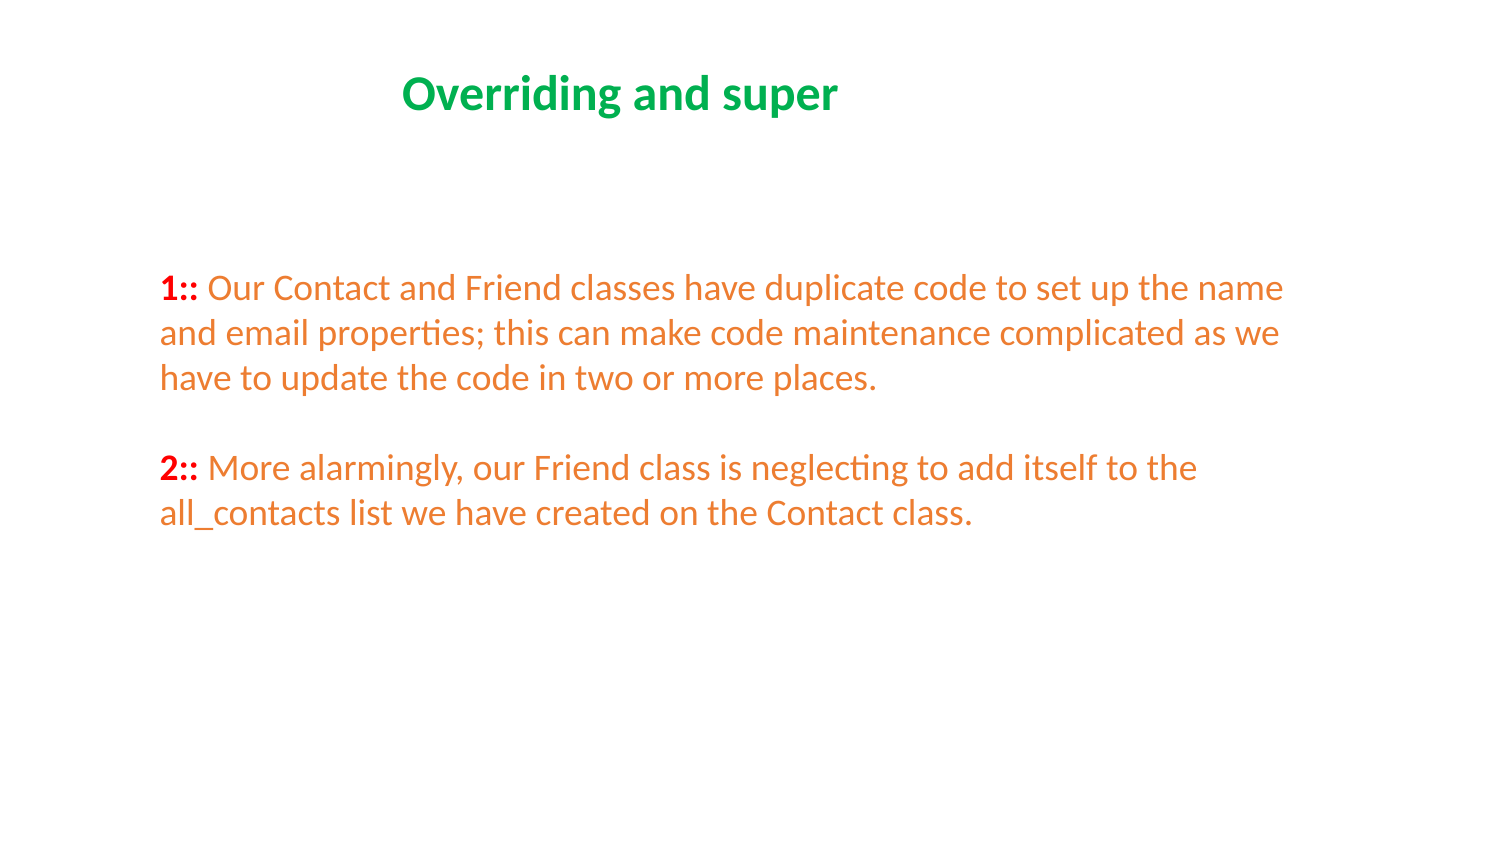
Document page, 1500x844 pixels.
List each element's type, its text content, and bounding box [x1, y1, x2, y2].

text_box 1:: Our Contact and Friend classes have duplicate code to set up the name and email properties; this can make code maintenance complicated as we have to update the code in two or more places. 2:: More alarmingly, our Friend class is neglecting to add itself to the all_contacts list we have created on the Contact class. [145, 255, 1317, 540]
text_box Overriding and super [387, 53, 854, 129]
